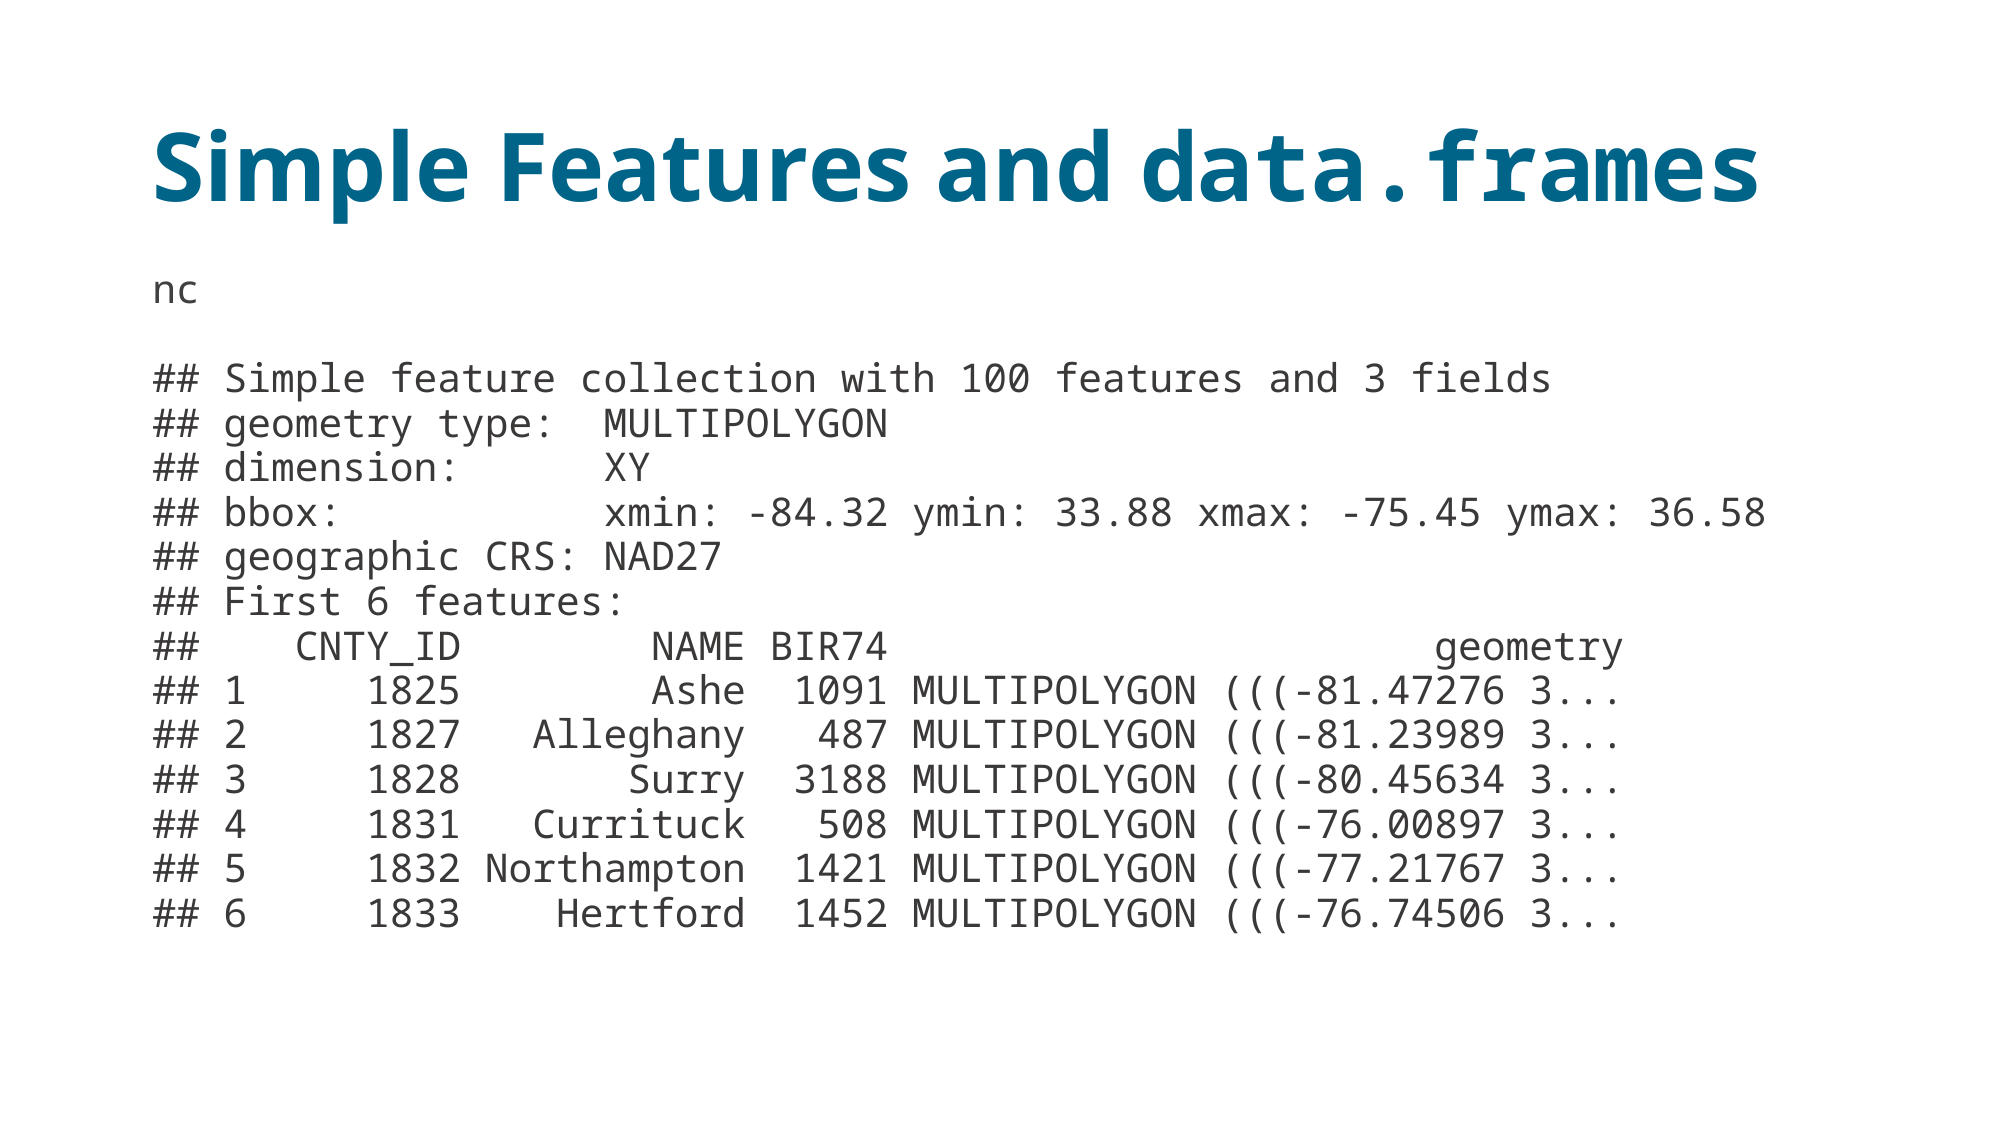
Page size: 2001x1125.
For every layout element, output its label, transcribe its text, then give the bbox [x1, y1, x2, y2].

text_box nc ## Simple feature collection with 100 features and 3 fields ## geometry type: MULTIPOLYGON ## dimension: XY ## bbox: xmin: -84.32 ymin: 33.88 xmax: -75.45 ymax: 36.58 ## geographic CRS: NAD27 ## First 6 features: ## CNTY_ID NAME BIR74 geometry ## 1 1825 Ashe 1091 MULTIPOLYGON (((-81.47276 3... ## 2 1827 Alleghany 487 MULTIPOLYGON (((-81.23989 3... ## 3 1828 Surry 3188 MULTIPOLYGON (((-80.45634 3... ## 4 1831 Currituck 508 MULTIPOLYGON (((-76.00897 3... ## 5 1832 Northampton 1421 MULTIPOLYGON (((-77.21767 3... ## 6 1833 Hertford 1452 MULTIPOLYGON (((-76.74506 3... [137, 277, 1863, 975]
title Simple Features and data.frames [137, 50, 1892, 278]
